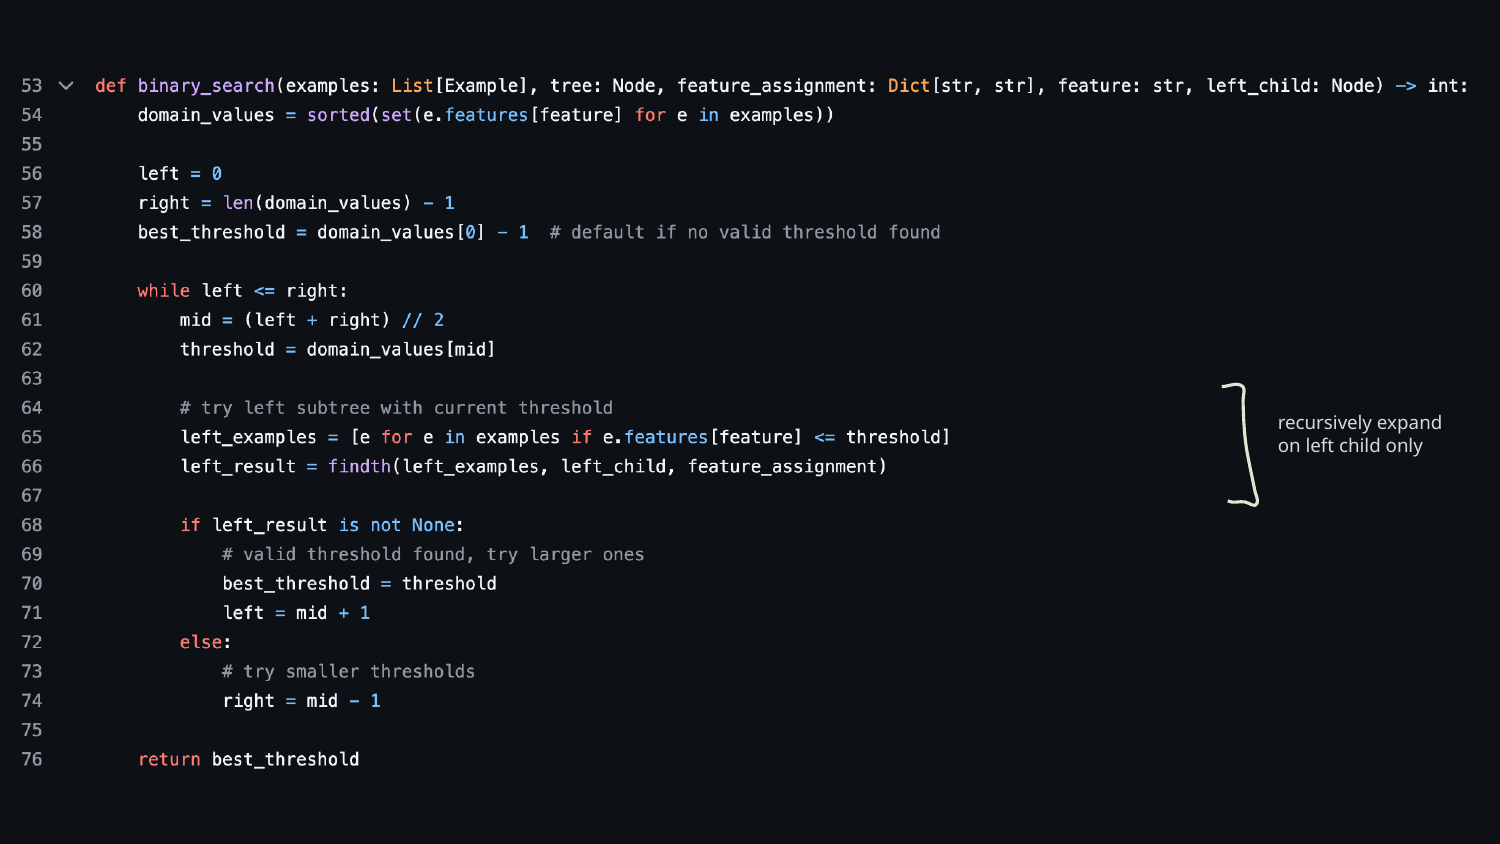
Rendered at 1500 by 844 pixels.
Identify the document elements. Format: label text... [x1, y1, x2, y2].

picture [0, 65, 1500, 779]
text_box recursively expand on left child only [1263, 396, 1486, 472]
